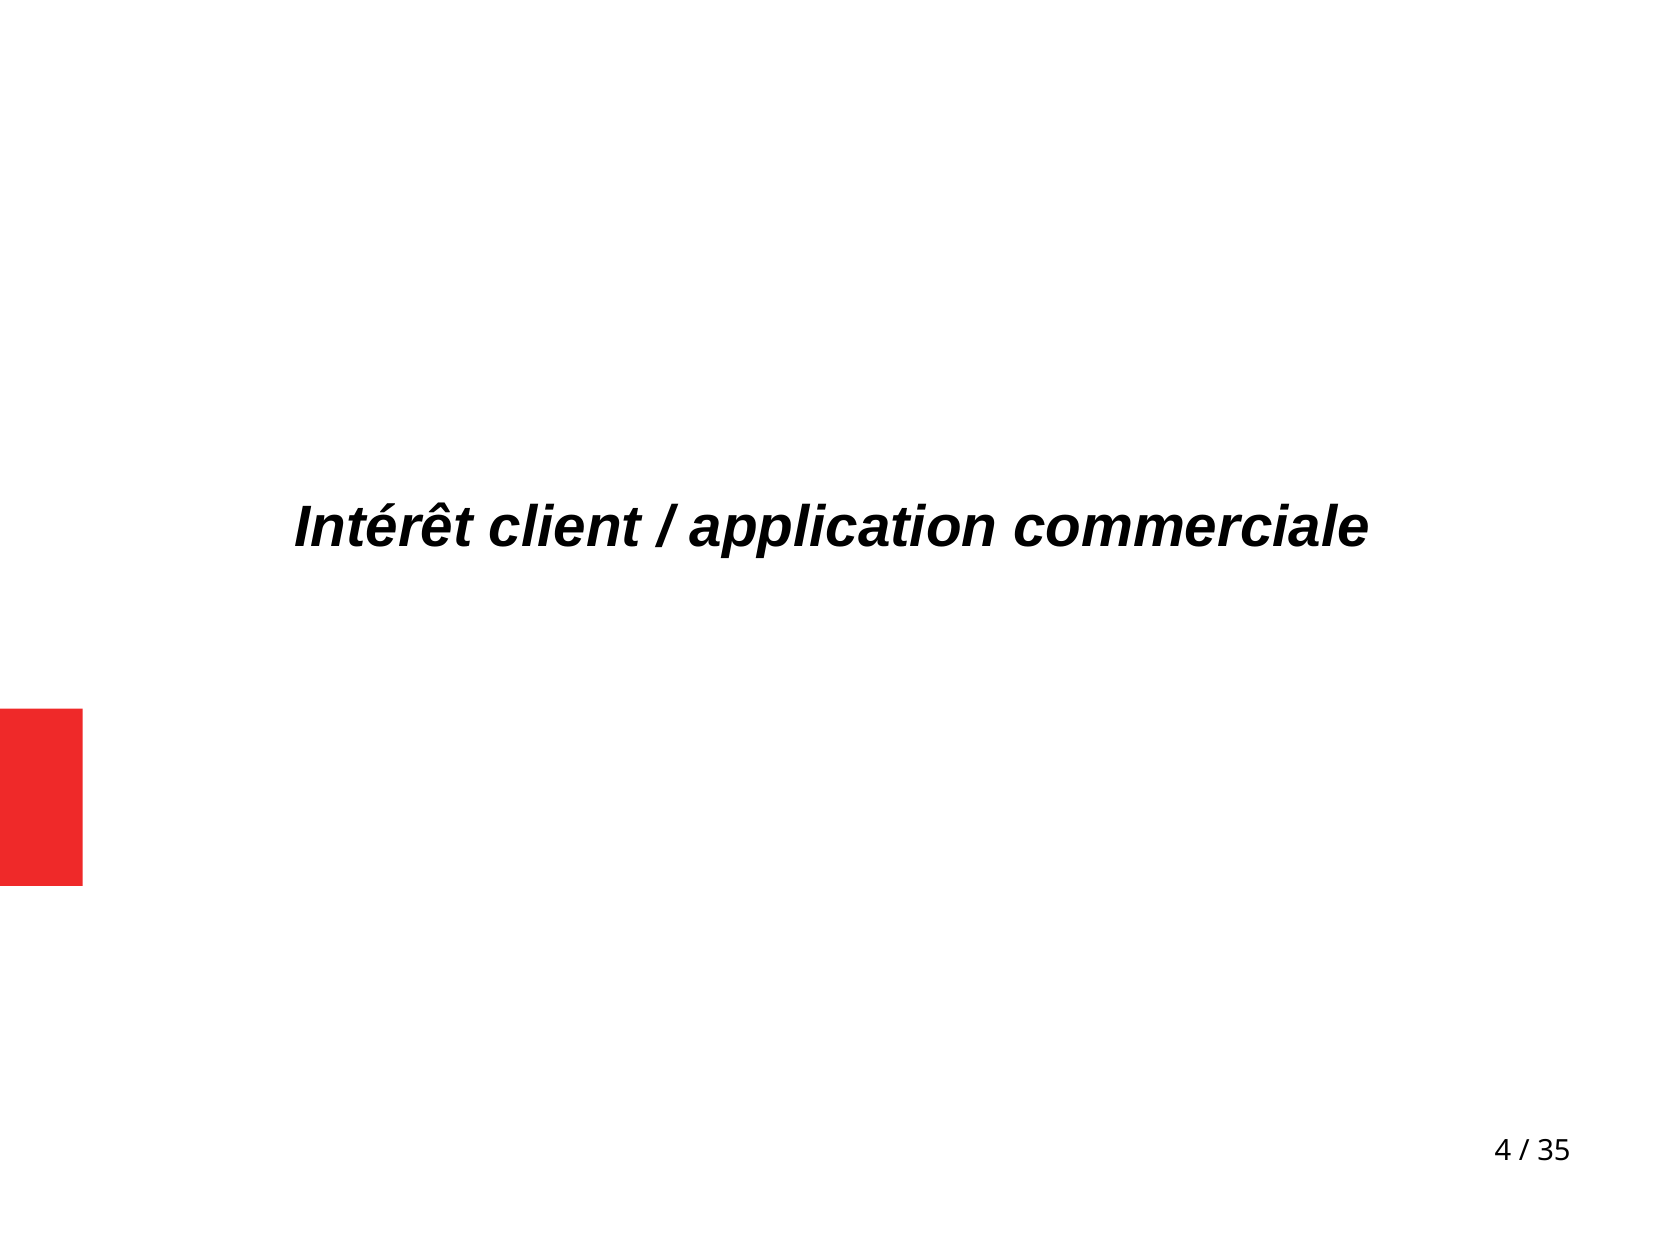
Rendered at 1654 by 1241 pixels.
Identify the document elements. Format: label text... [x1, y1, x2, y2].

title Intérêt client / application commerciale [129, 401, 1536, 638]
